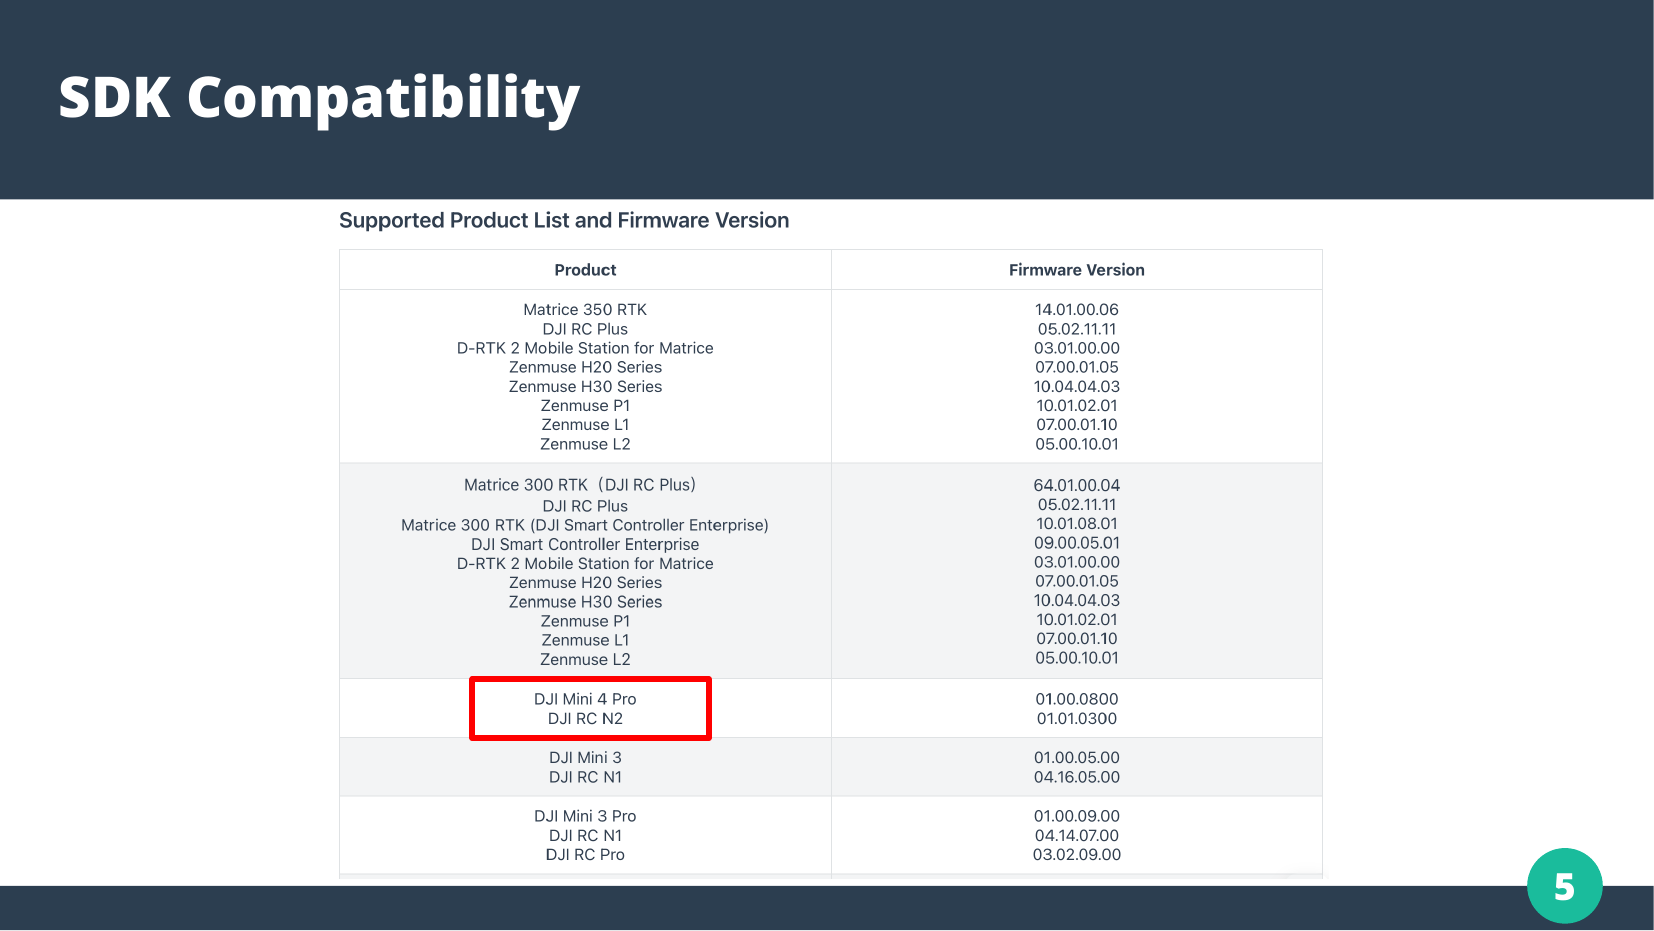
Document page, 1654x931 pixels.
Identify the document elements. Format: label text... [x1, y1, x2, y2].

title SDK Compatibility [59, 37, 1595, 155]
picture [324, 208, 1329, 879]
